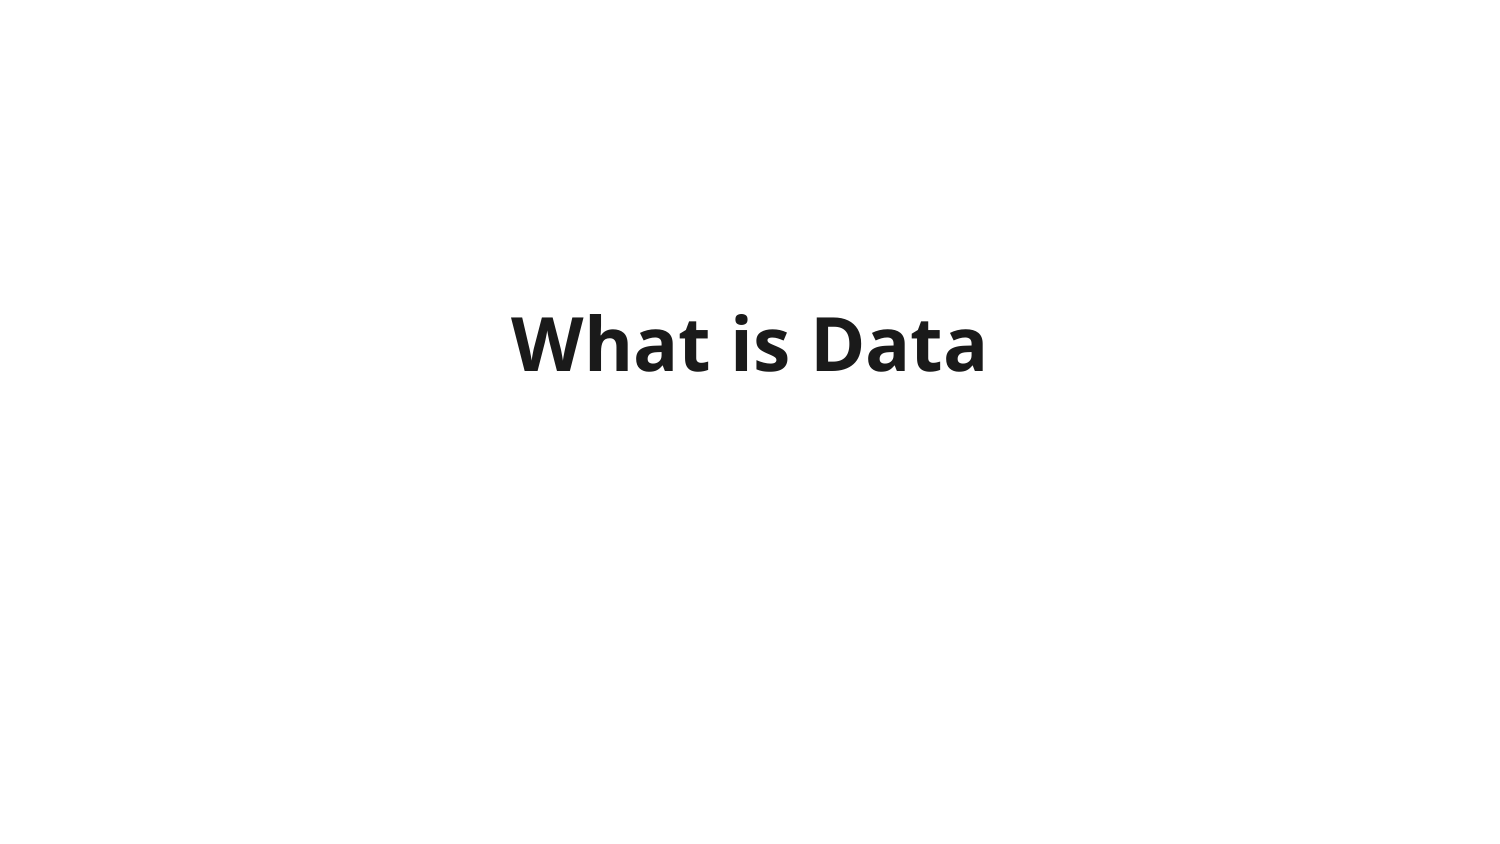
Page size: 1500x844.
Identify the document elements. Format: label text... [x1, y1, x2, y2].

title What is Data [119, 216, 1381, 466]
